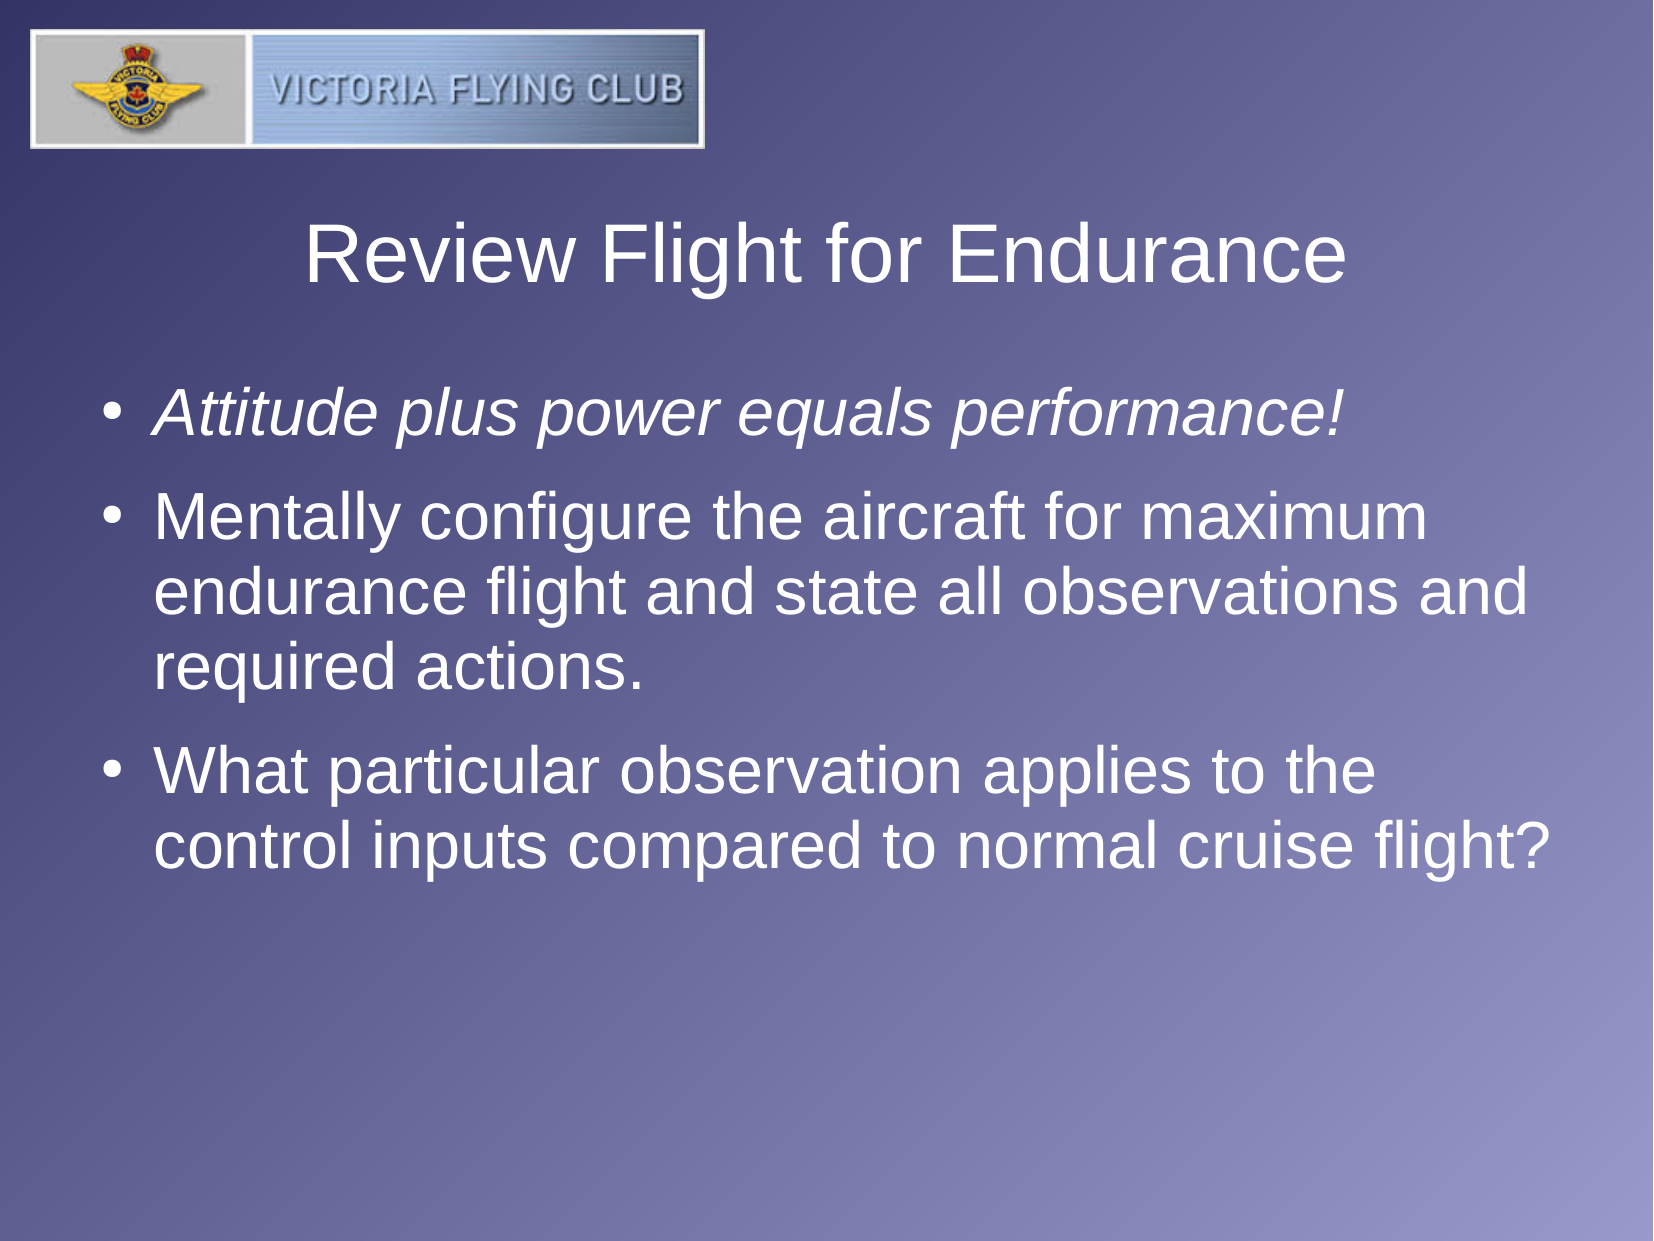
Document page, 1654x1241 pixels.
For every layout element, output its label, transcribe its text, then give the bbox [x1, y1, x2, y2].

picture [30, 29, 705, 149]
list Attitude plus power equals performance! Mentally configure the aircraft for maximum endurance flight and state all observations and required actions. What particular observation applies to the control inputs compared to normal cruise flight? [82, 375, 1571, 1095]
title Review Flight for Endurance [82, 150, 1571, 358]
